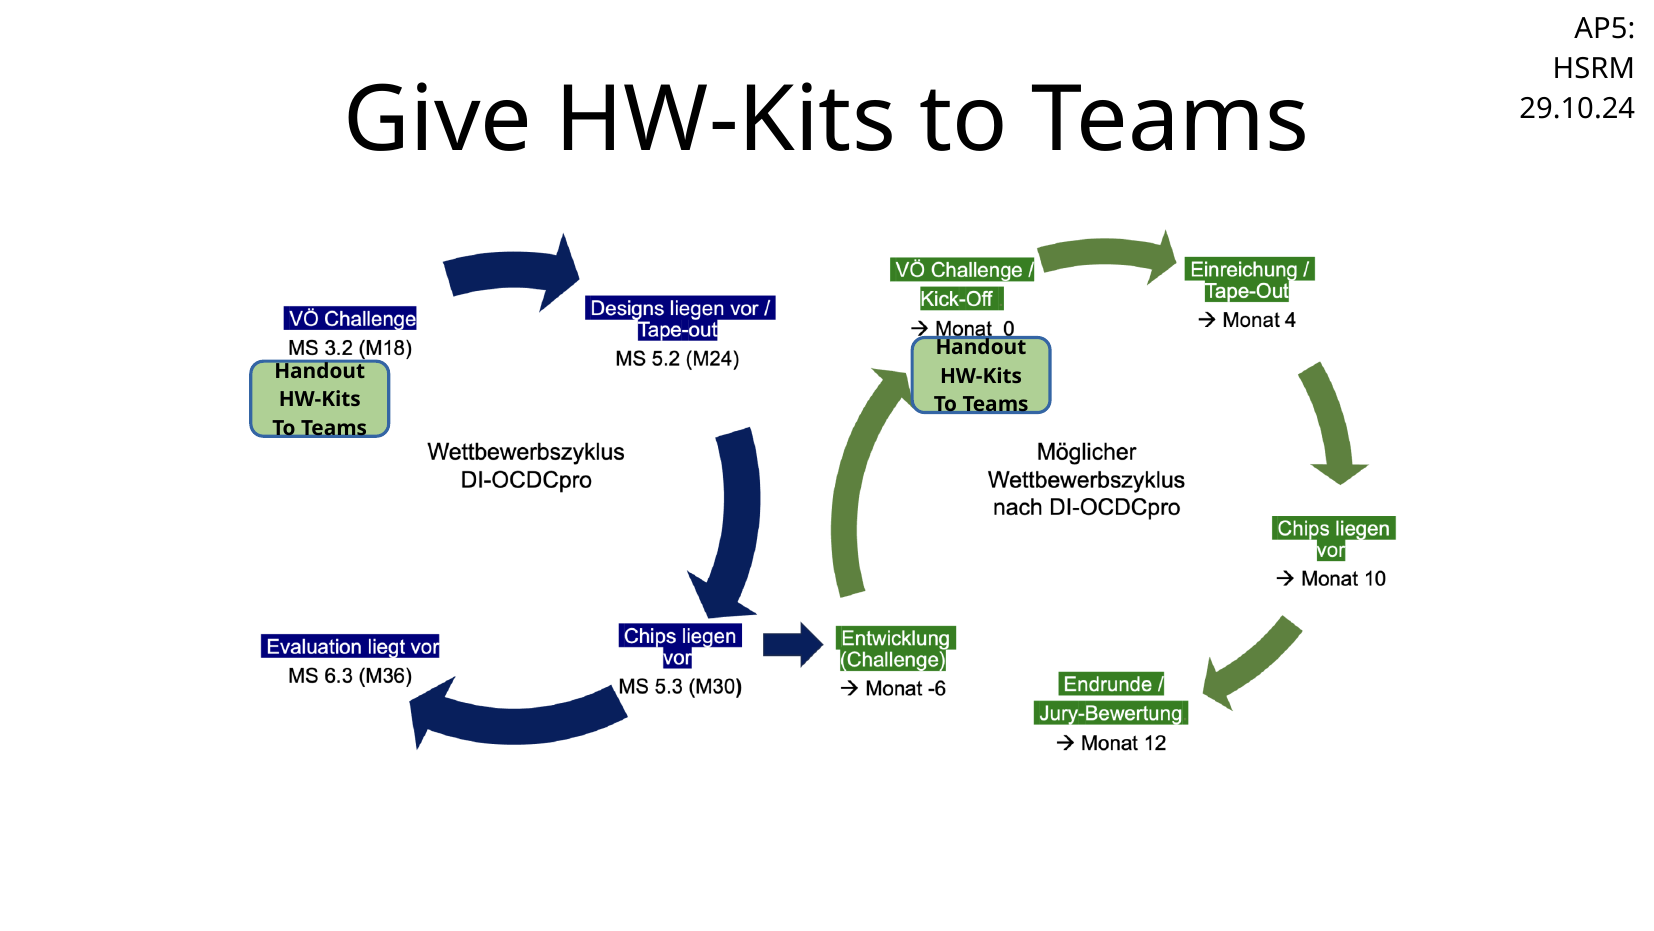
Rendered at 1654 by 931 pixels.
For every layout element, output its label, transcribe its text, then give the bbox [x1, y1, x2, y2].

text_box Handout HW-Kits To Teams [912, 337, 1051, 413]
picture [254, 217, 1399, 758]
text_box Handout HW-Kits To Teams [250, 361, 389, 437]
title Give HW-Kits to Teams [82, 37, 1571, 193]
text_box AP5: HSRM 29.10.24 [1500, 0, 1651, 114]
